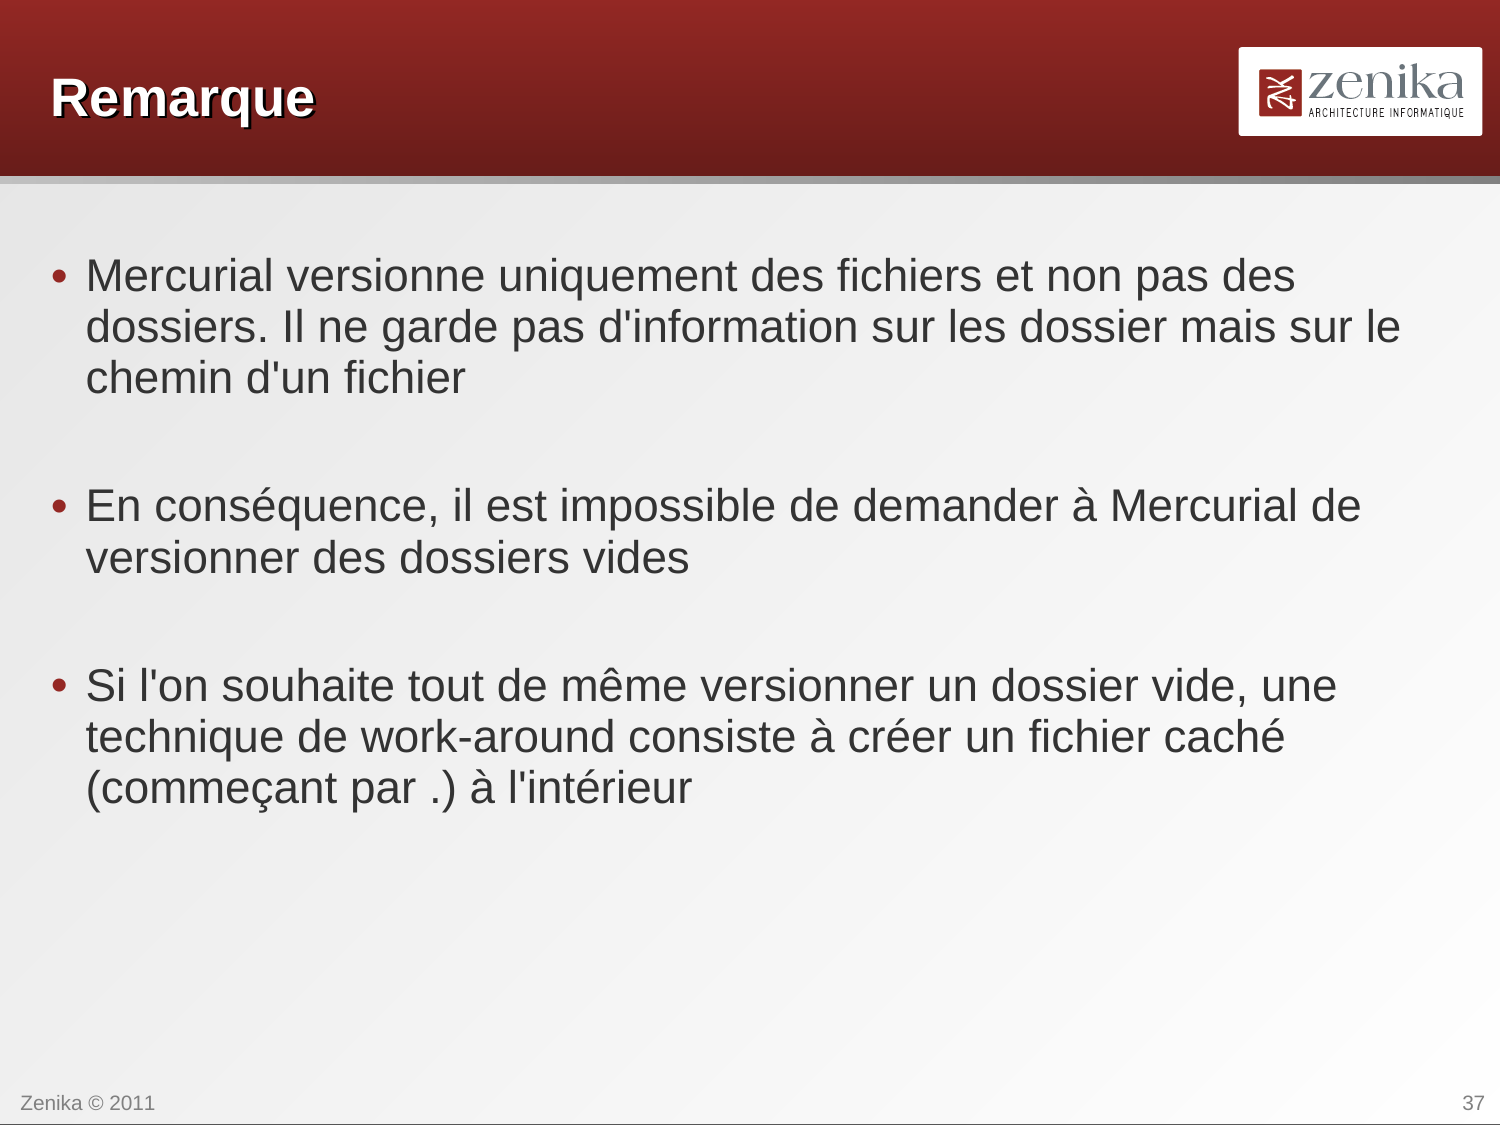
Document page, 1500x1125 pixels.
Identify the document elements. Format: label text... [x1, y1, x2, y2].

picture [1257, 58, 1464, 125]
title Remarque [50, 22, 1206, 172]
list Mercurial versionne uniquement des fichiers et non pas des dossiers. Il ne garde pas d'information sur les dossier mais sur le chemin d'un fichier En conséquence, il est impossible de demander à Mercurial de versionner des dossiers vides Si l'on souhaite tout de même versionner un dossier vide, une technique de work-around consiste à créer un fichier caché (commeçant par .) à l'intérieur [50, 249, 1435, 1064]
